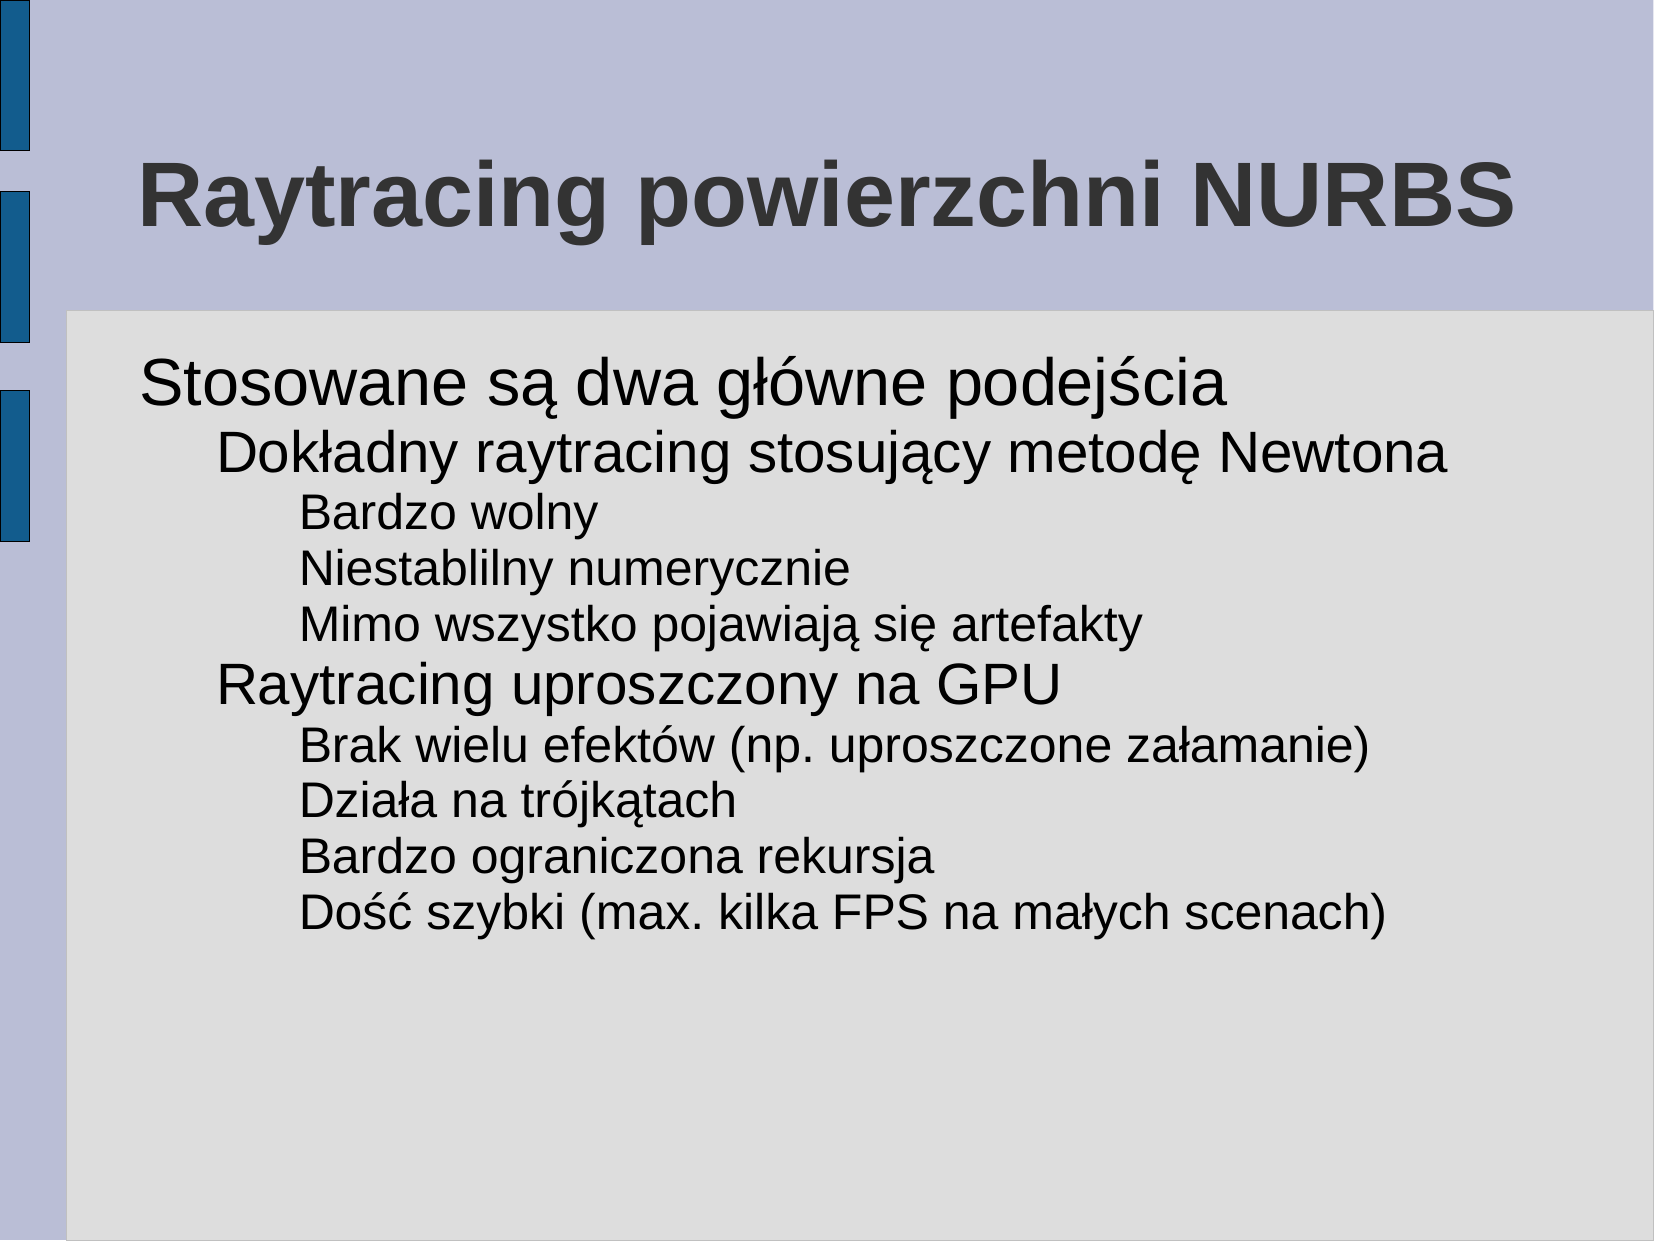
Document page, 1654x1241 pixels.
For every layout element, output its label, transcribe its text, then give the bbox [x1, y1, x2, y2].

list Stosowane są dwa główne podejścia Dokładny raytracing stosujący metodę Newtona Bardzo wolny Niestablilny numerycznie Mimo wszystko pojawiają się artefakty Raytracing uproszczony na GPU Brak wielu efektów (np. uproszczone załamanie) Działa na trójkątach Bardzo ograniczona rekursja Dość szybki (max. kilka FPS na małych scenach) [121, 344, 1534, 1127]
title Raytracing powierzchni NURBS [121, 91, 1534, 299]
